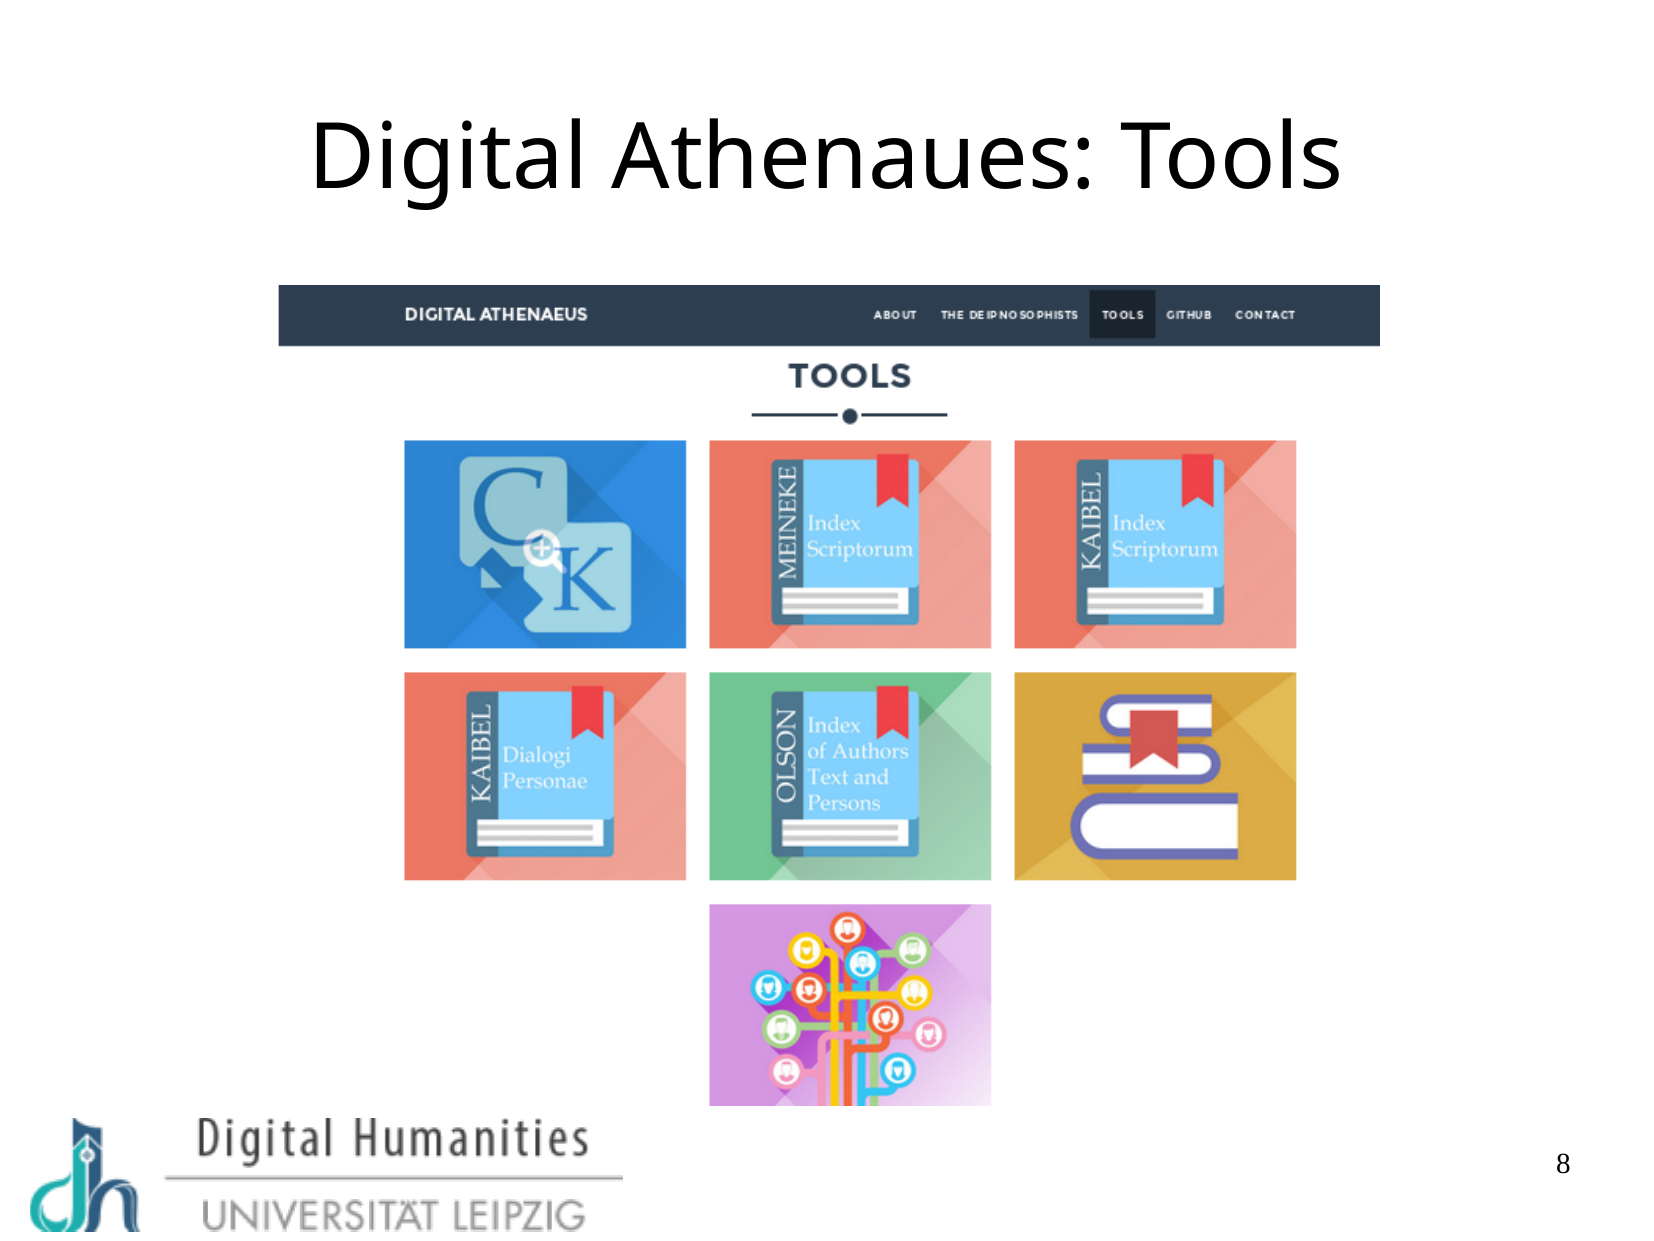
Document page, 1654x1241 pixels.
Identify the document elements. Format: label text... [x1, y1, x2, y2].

picture [30, 1118, 623, 1232]
picture [278, 285, 1381, 1106]
title Digital Athenaues: Tools [82, 49, 1571, 257]
